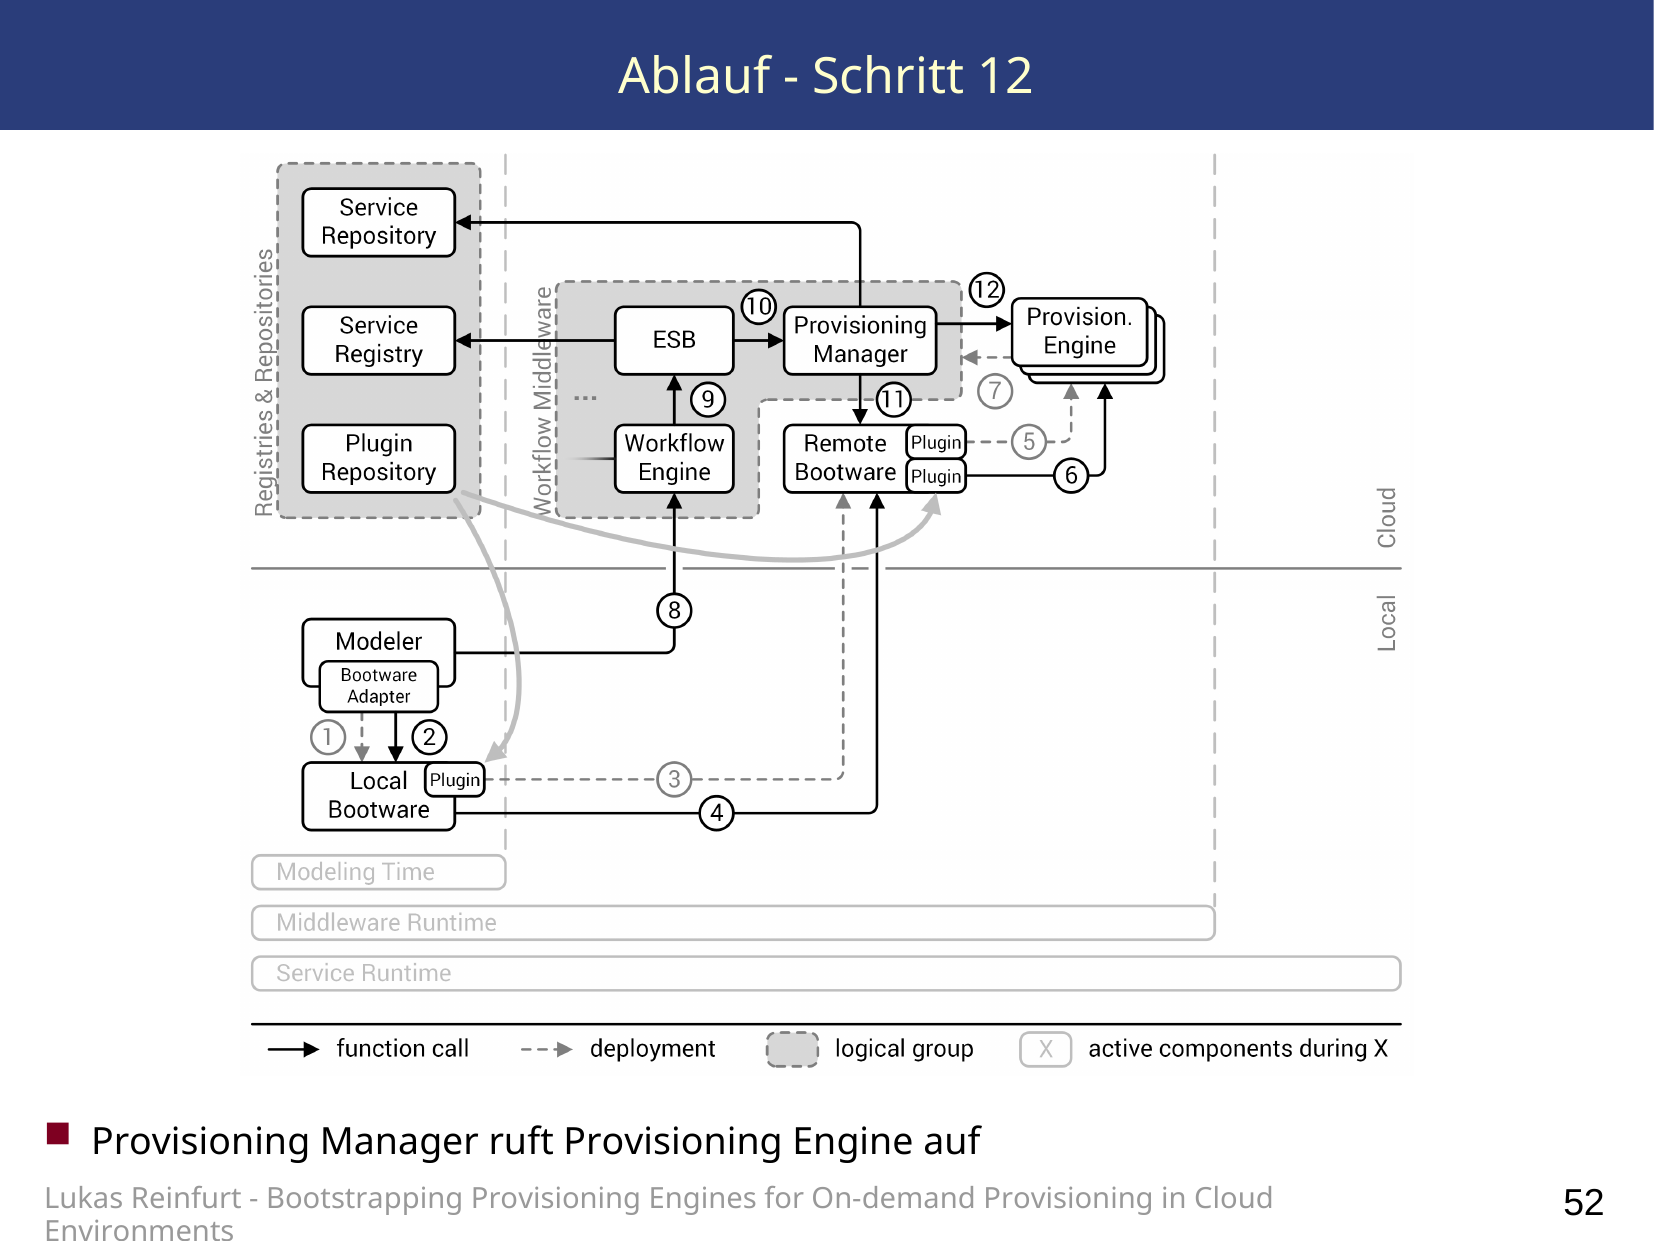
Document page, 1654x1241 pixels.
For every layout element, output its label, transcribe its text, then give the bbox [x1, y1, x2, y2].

picture [240, 153, 1414, 1077]
text_box Provisioning Manager ruft Provisioning Engine auf [29, 1095, 1605, 1156]
title Ablauf - Schritt 12 [47, 23, 1607, 119]
